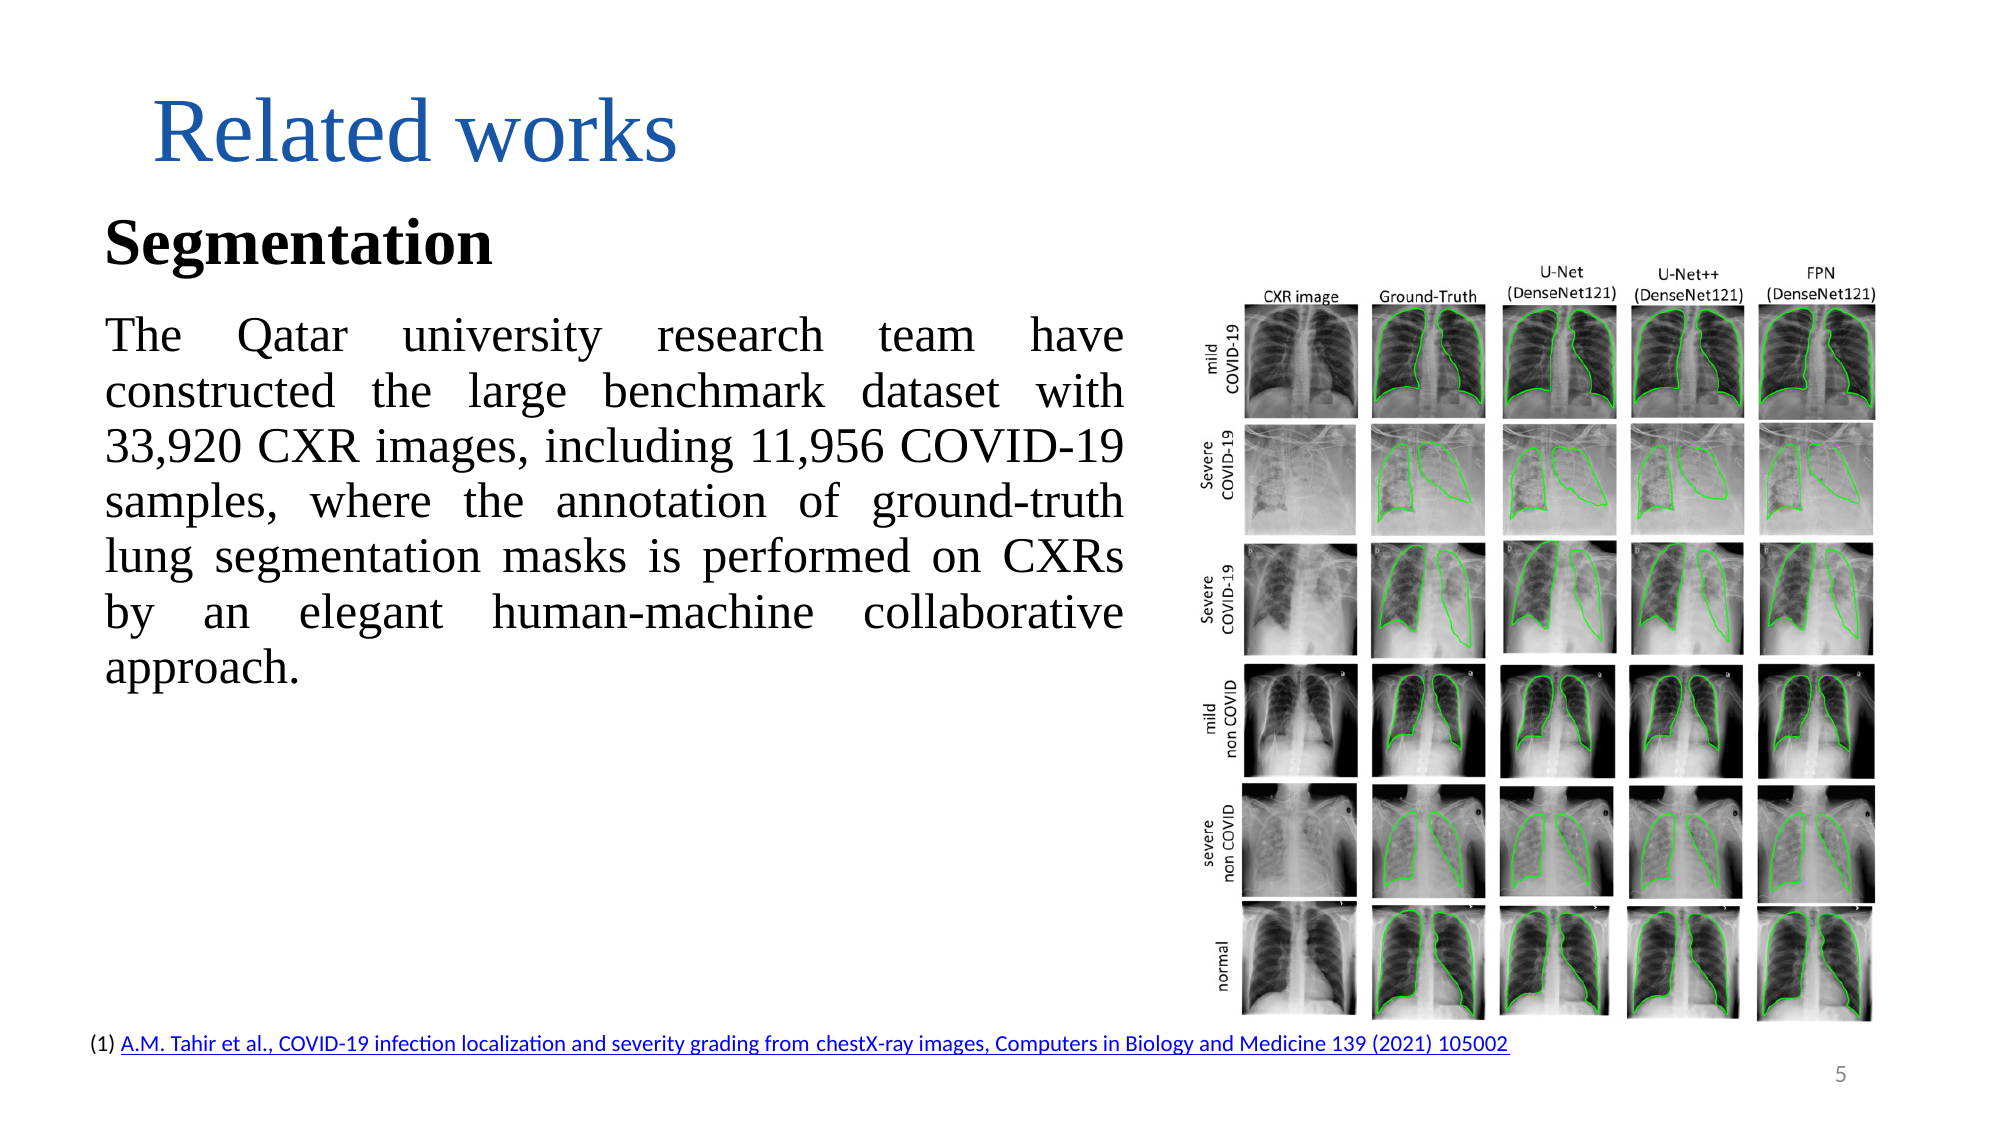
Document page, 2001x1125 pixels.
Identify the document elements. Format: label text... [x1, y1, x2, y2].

picture [1199, 264, 1876, 1022]
text_box The Qatar university research team have constructed the large benchmark dataset with 33,920 CXR images, including 11,956 COVID-19 samples, where the annotation of ground-truth lung segmentation masks is performed on CXRs by an elegant human-machine collaborative approach. [90, 299, 1141, 721]
text_box (1) A.M. Tahir et al., COVID-19 infection localization and severity grading from chestX-ray images, Computers in Biology and Medicine 139 (2021) 105002 [75, 1021, 1935, 1064]
text_box <number> [1412, 1064, 1862, 1103]
text_box Segmentation [89, 190, 556, 286]
text_box Related works [137, 22, 1862, 240]
